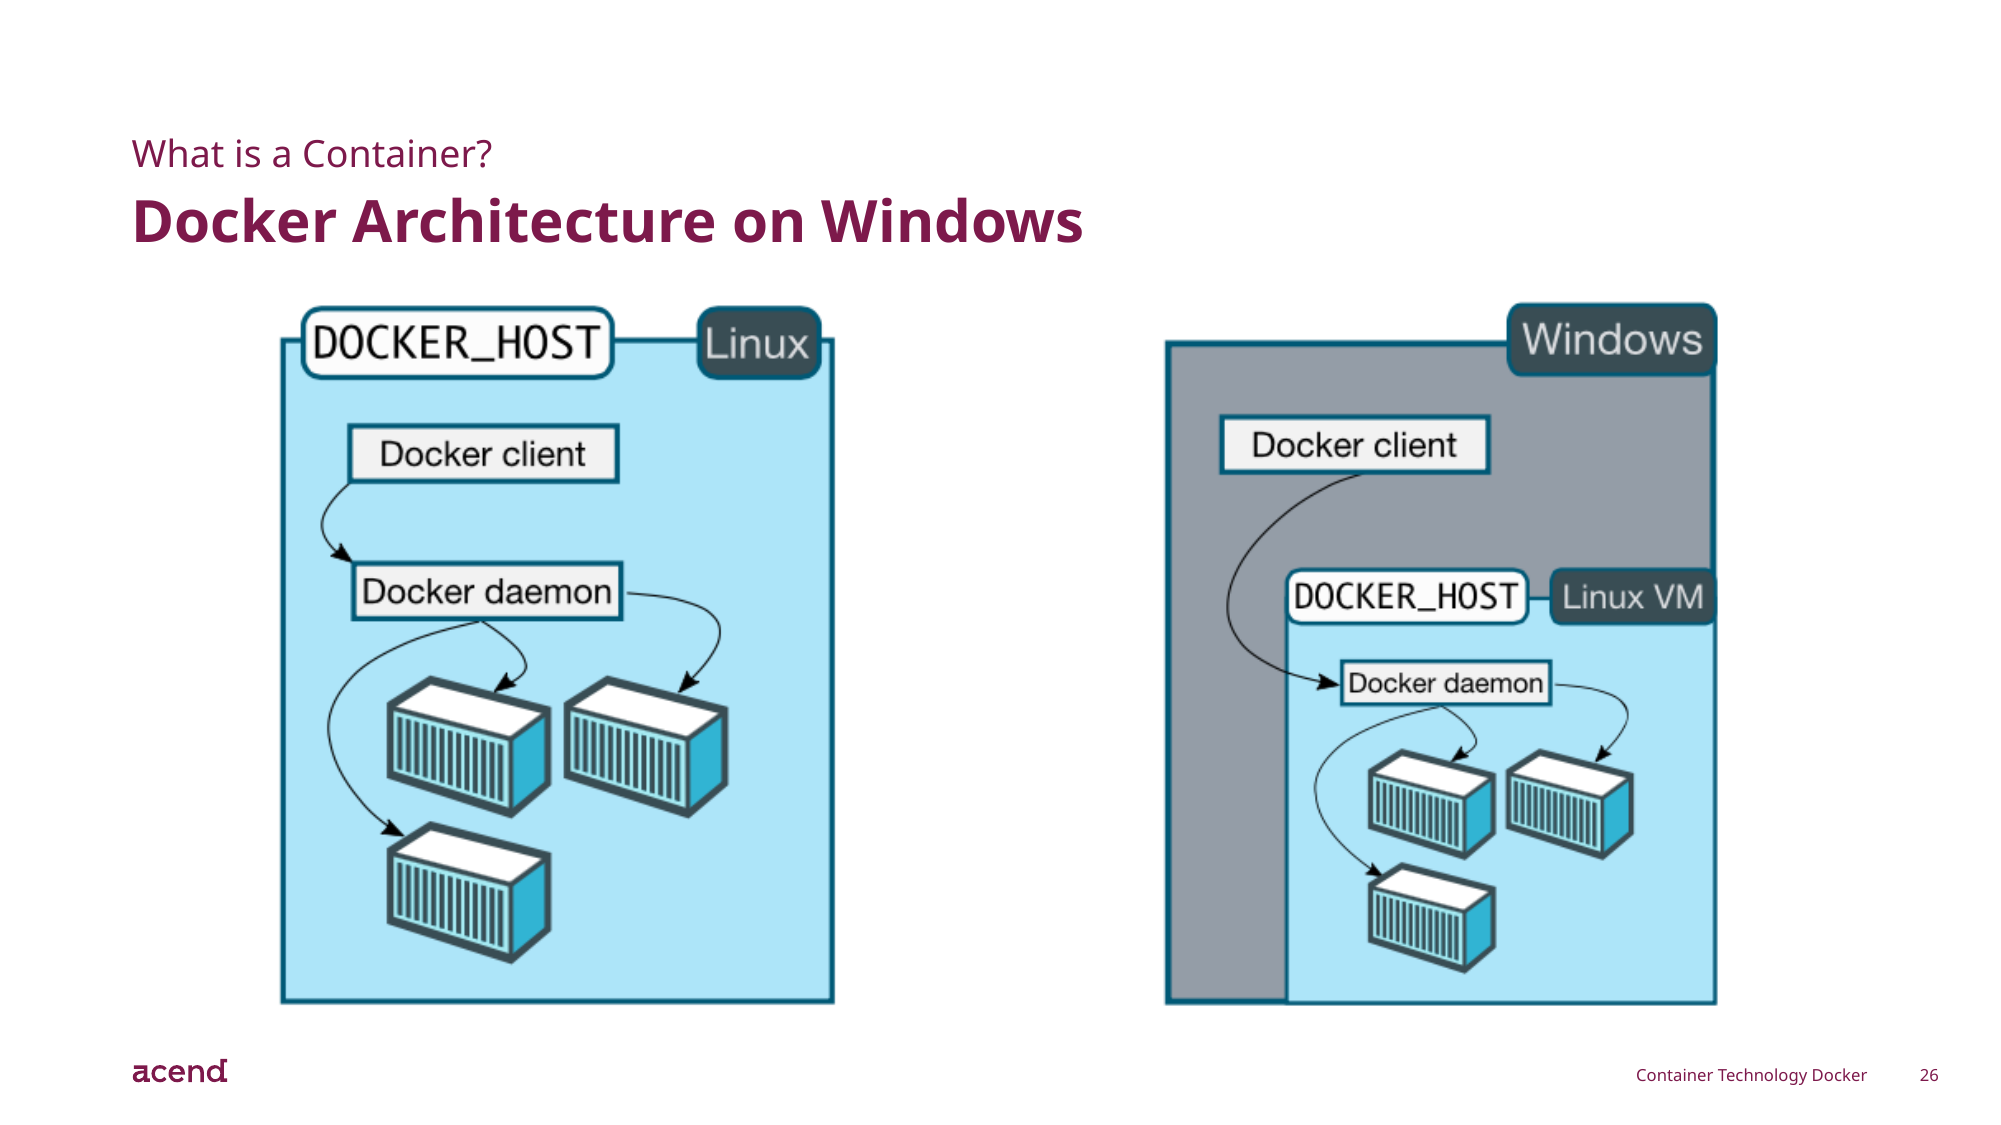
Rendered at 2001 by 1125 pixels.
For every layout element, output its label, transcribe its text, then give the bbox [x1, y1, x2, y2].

list What is a Container? [131, 125, 1869, 184]
picture [263, 296, 865, 1020]
picture [1136, 289, 1774, 1024]
title Docker Architecture on Windows [131, 184, 1869, 332]
